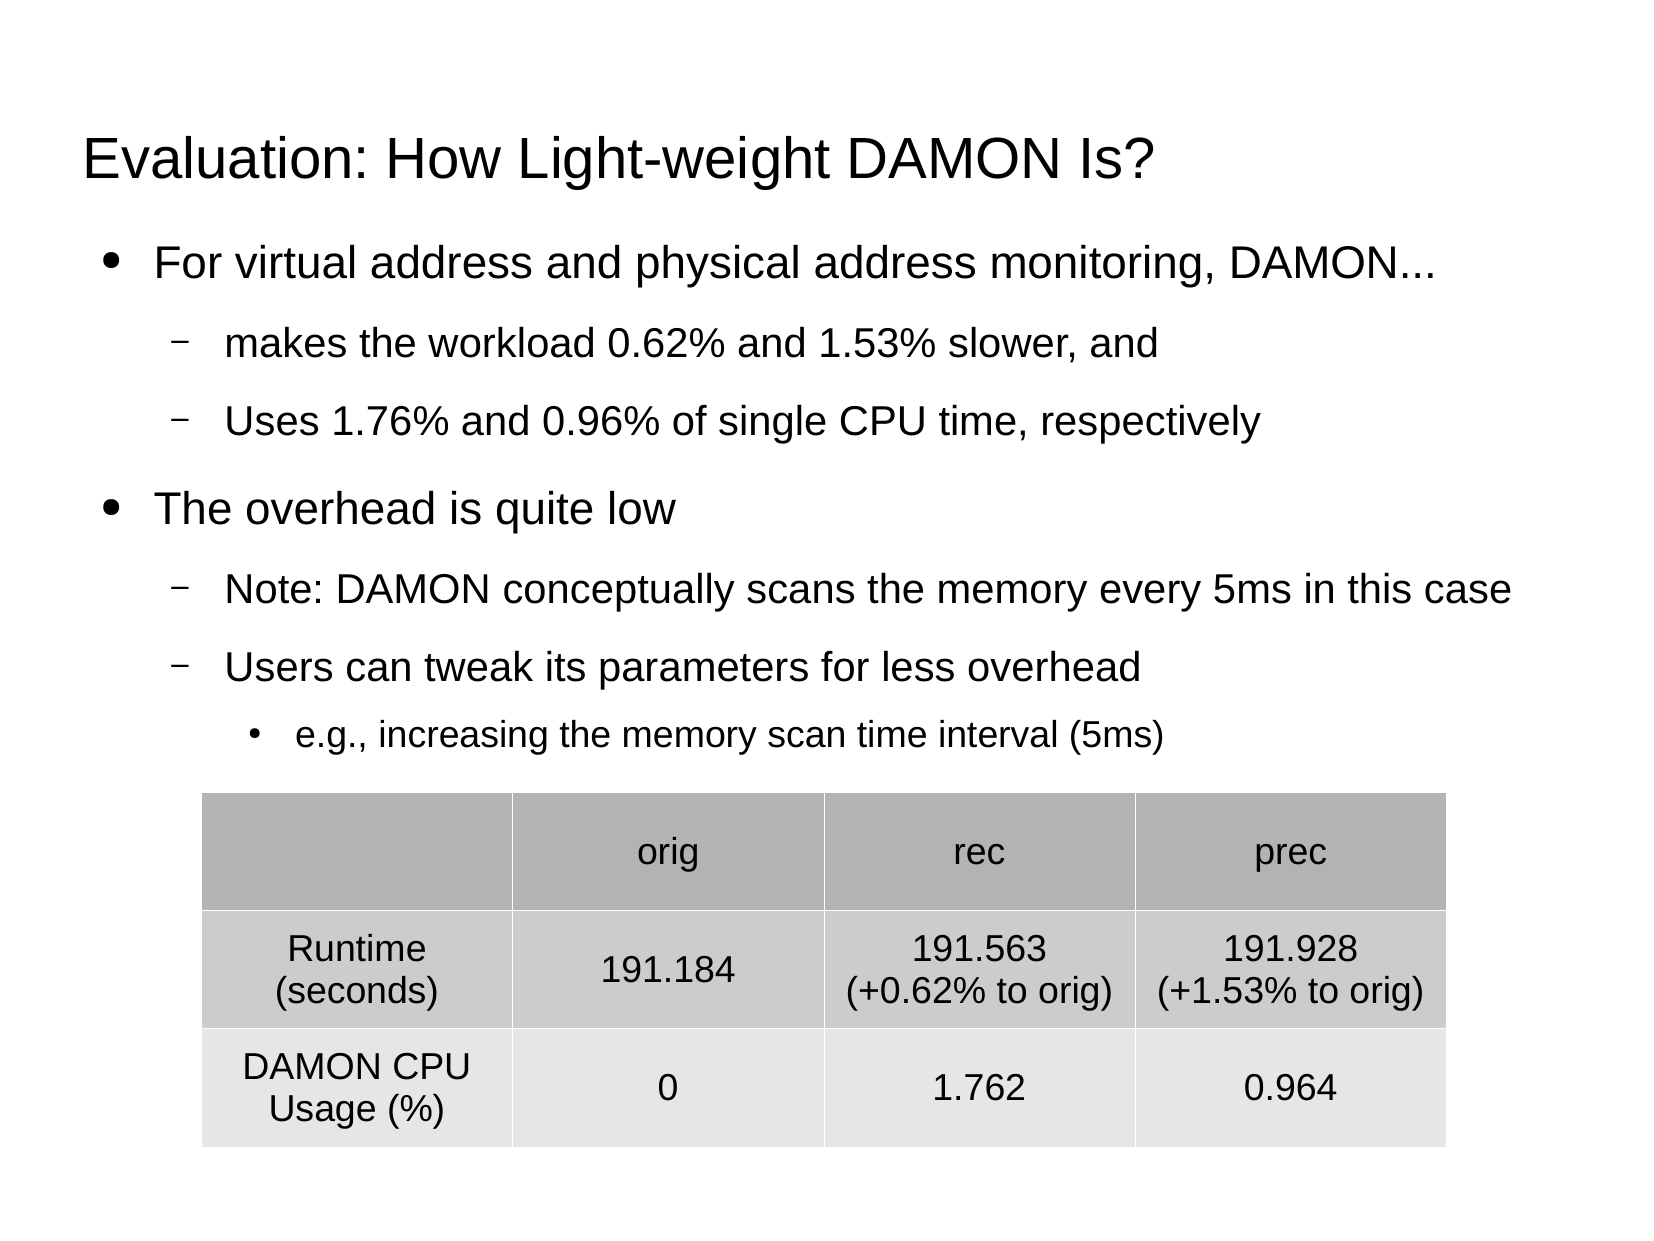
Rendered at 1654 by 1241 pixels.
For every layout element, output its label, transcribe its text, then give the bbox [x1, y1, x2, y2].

table_cell DAMON CPU Usage (%) [202, 1029, 512, 1147]
table_header [202, 793, 512, 910]
table_cell 0 [513, 1029, 824, 1147]
table_cell 0.964 [1136, 1029, 1446, 1147]
table_header rec [825, 793, 1135, 910]
table_header orig [513, 793, 824, 910]
table_cell 191.563 (+0.62% to orig) [825, 911, 1135, 1028]
table_cell 1.762 [825, 1029, 1135, 1147]
title Evaluation: How Light-weight DAMON Is? [82, 108, 1571, 210]
table_cell 191.184 [513, 911, 824, 1028]
list For virtual address and physical address monitoring, DAMON... makes the workload 0.62% and 1.53% slower, and Uses 1.76% and 0.96% of single CPU time, respectively The overhead is quite low Note: DAMON conceptually scans the memory every 5ms in this case Users can tweak its parameters for less overhead e.g., increasing the memory scan time interval (5ms) [82, 236, 1571, 1111]
table_header prec [1136, 793, 1446, 910]
table_cell 191.928 (+1.53% to orig) [1136, 911, 1446, 1028]
table_cell Runtime (seconds) [202, 911, 512, 1028]
